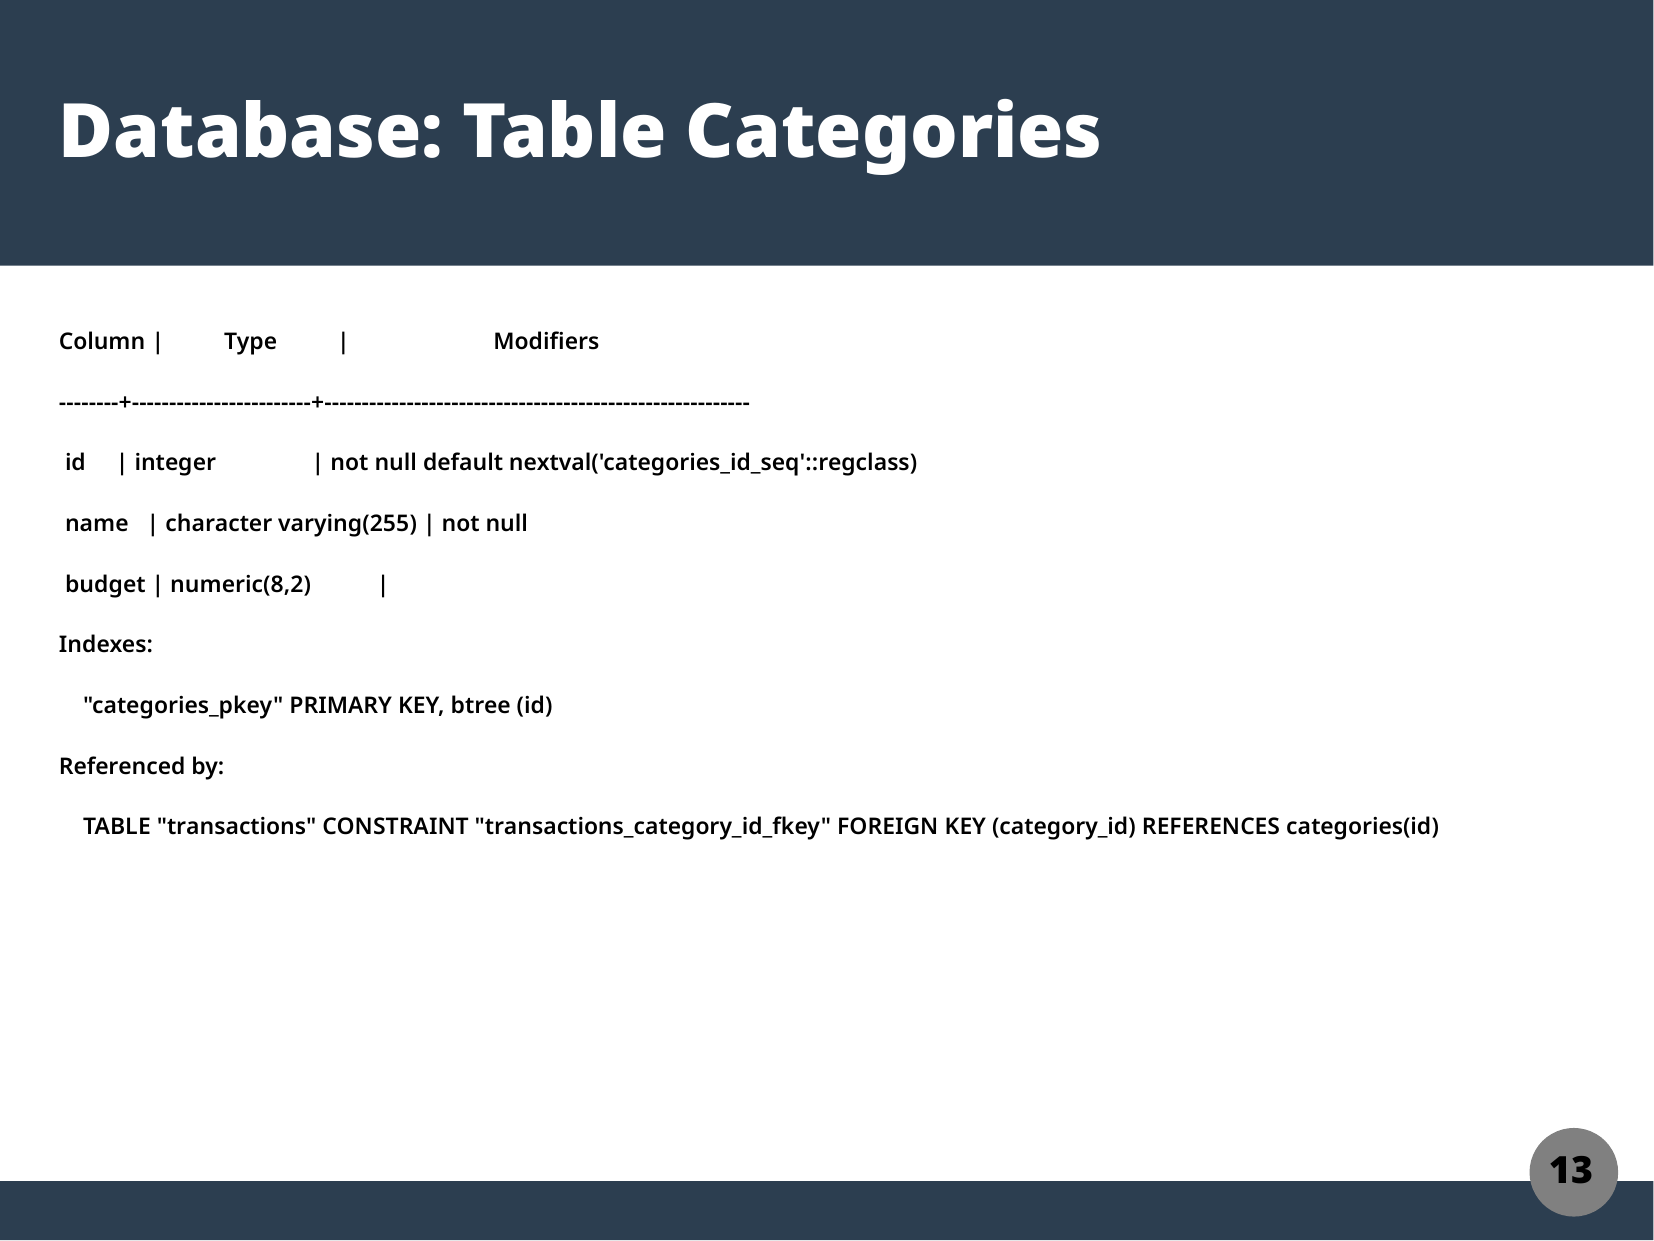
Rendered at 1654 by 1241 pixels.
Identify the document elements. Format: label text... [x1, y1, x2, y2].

title Database: Table Categories [59, 49, 1595, 207]
list Column | Type | Modifiers --------+------------------------+--------------------------------------------------------- id | integer | not null default nextval('categories_id_seq'::regclass) name | character varying(255) | not null budget | numeric(8,2) | Indexes: "categories_pkey" PRIMARY KEY, btree (id) Referenced by: TABLE "transactions" CONSTRAINT "transactions_category_id_fkey" FOREIGN KEY (category_id) REFERENCES categories(id) [59, 324, 1595, 1152]
